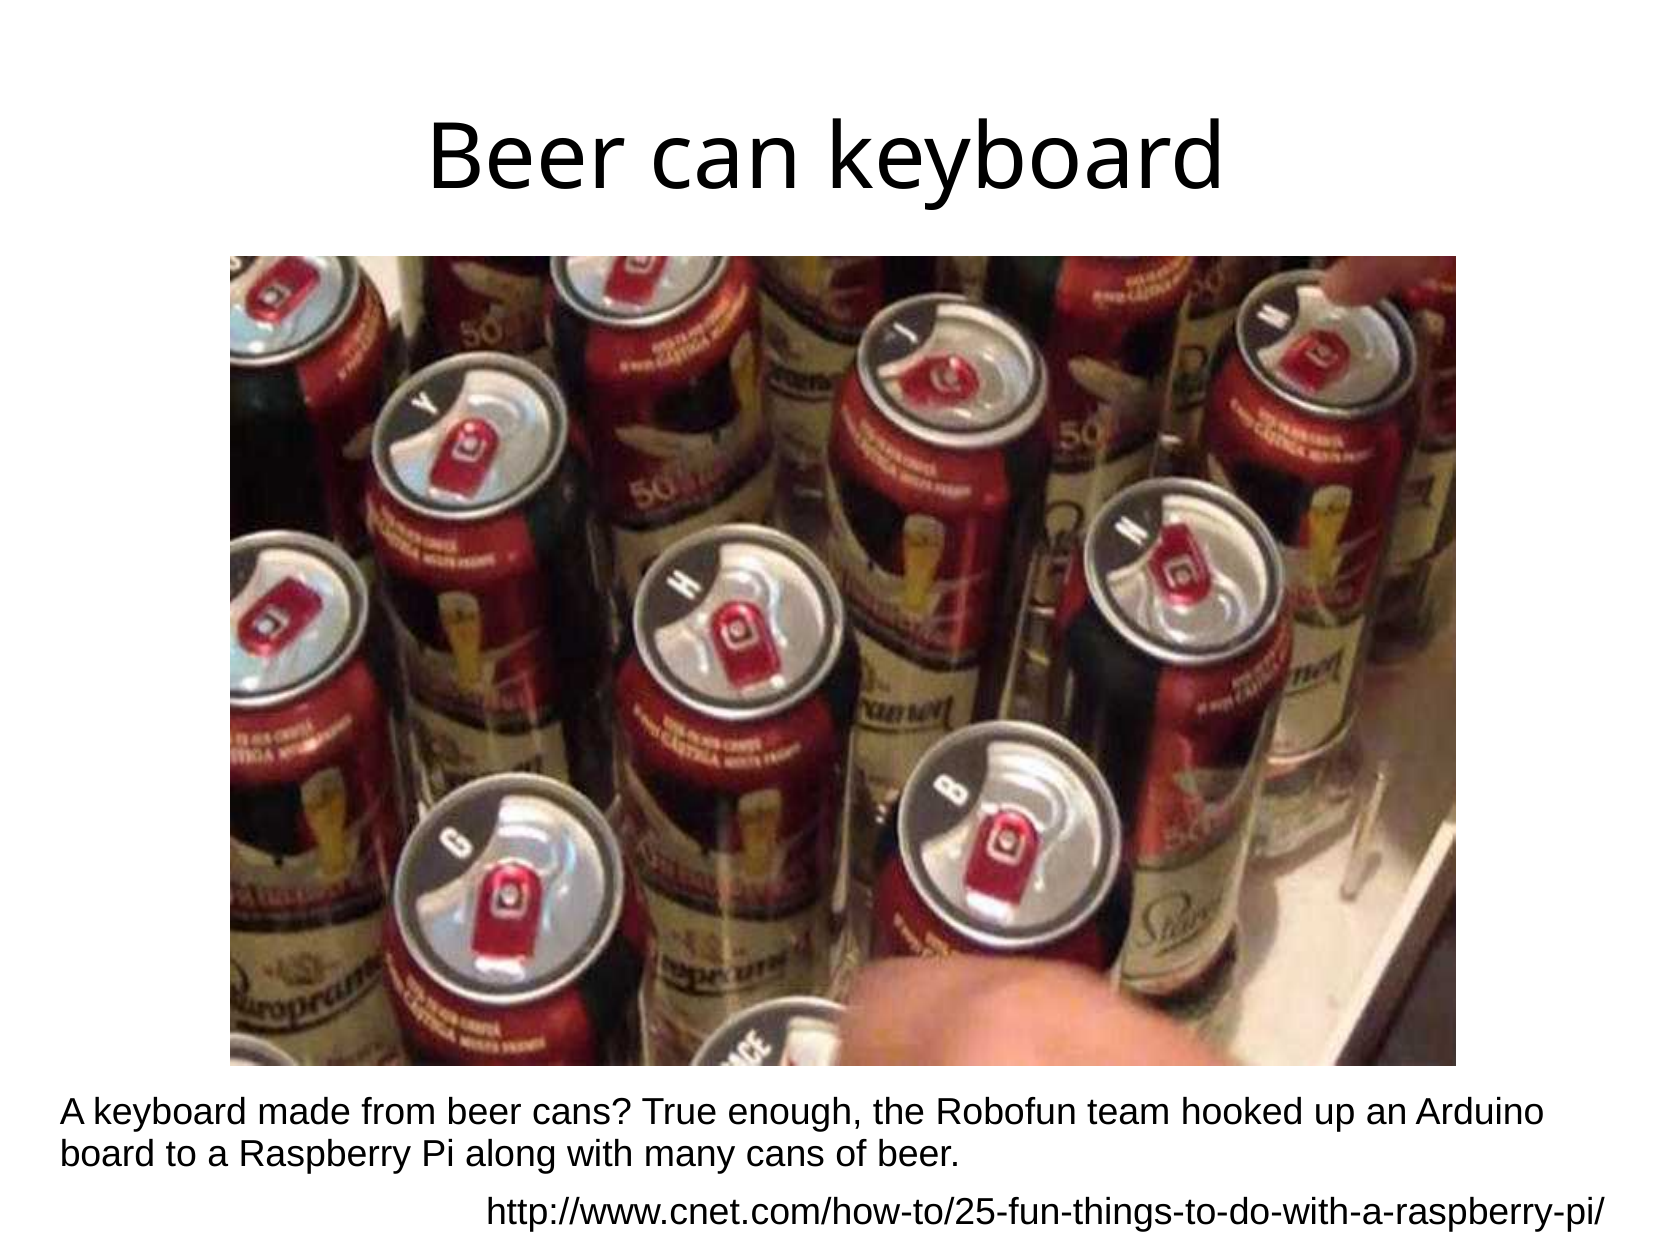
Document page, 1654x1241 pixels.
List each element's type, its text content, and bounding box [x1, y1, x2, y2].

title Beer can keyboard [82, 49, 1571, 257]
text_box A keyboard made from beer cans? True enough, the Robofun team hooked up an Arduino board to a Raspberry Pi along with many cans of beer. [45, 1082, 1621, 1182]
picture [230, 256, 1456, 1067]
text_box http://www.cnet.com/how-to/25-fun-things-to-do-with-a-raspberry-pi/ [471, 1183, 1627, 1240]
